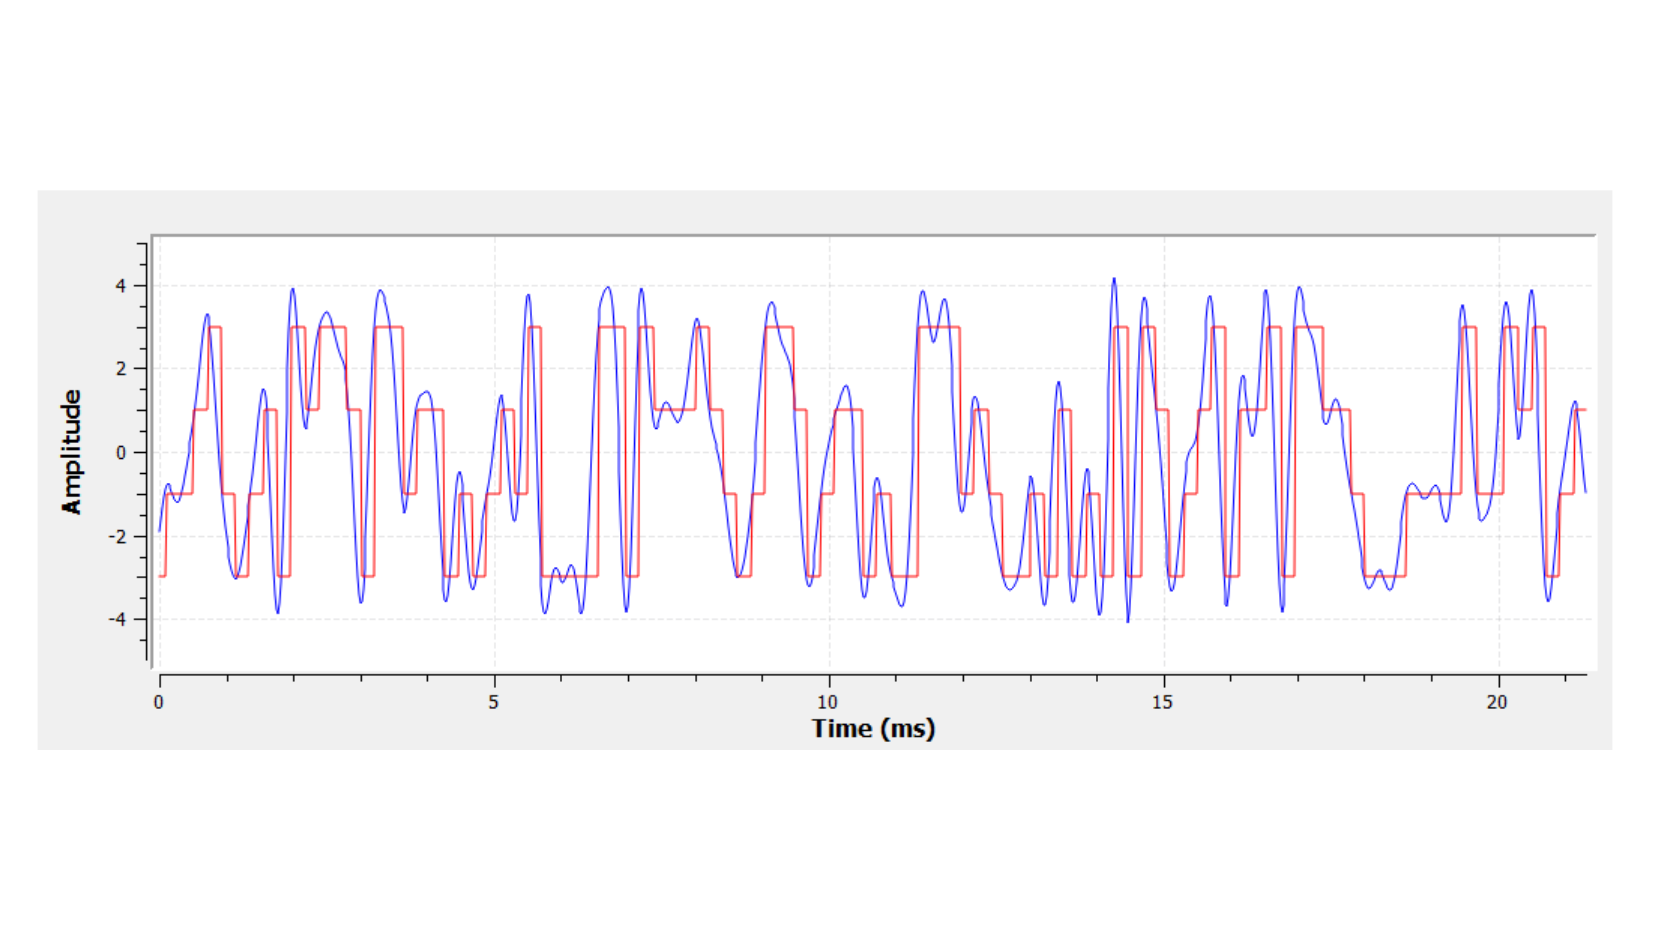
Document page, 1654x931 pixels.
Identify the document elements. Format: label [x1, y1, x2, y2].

picture [37, 187, 1613, 750]
